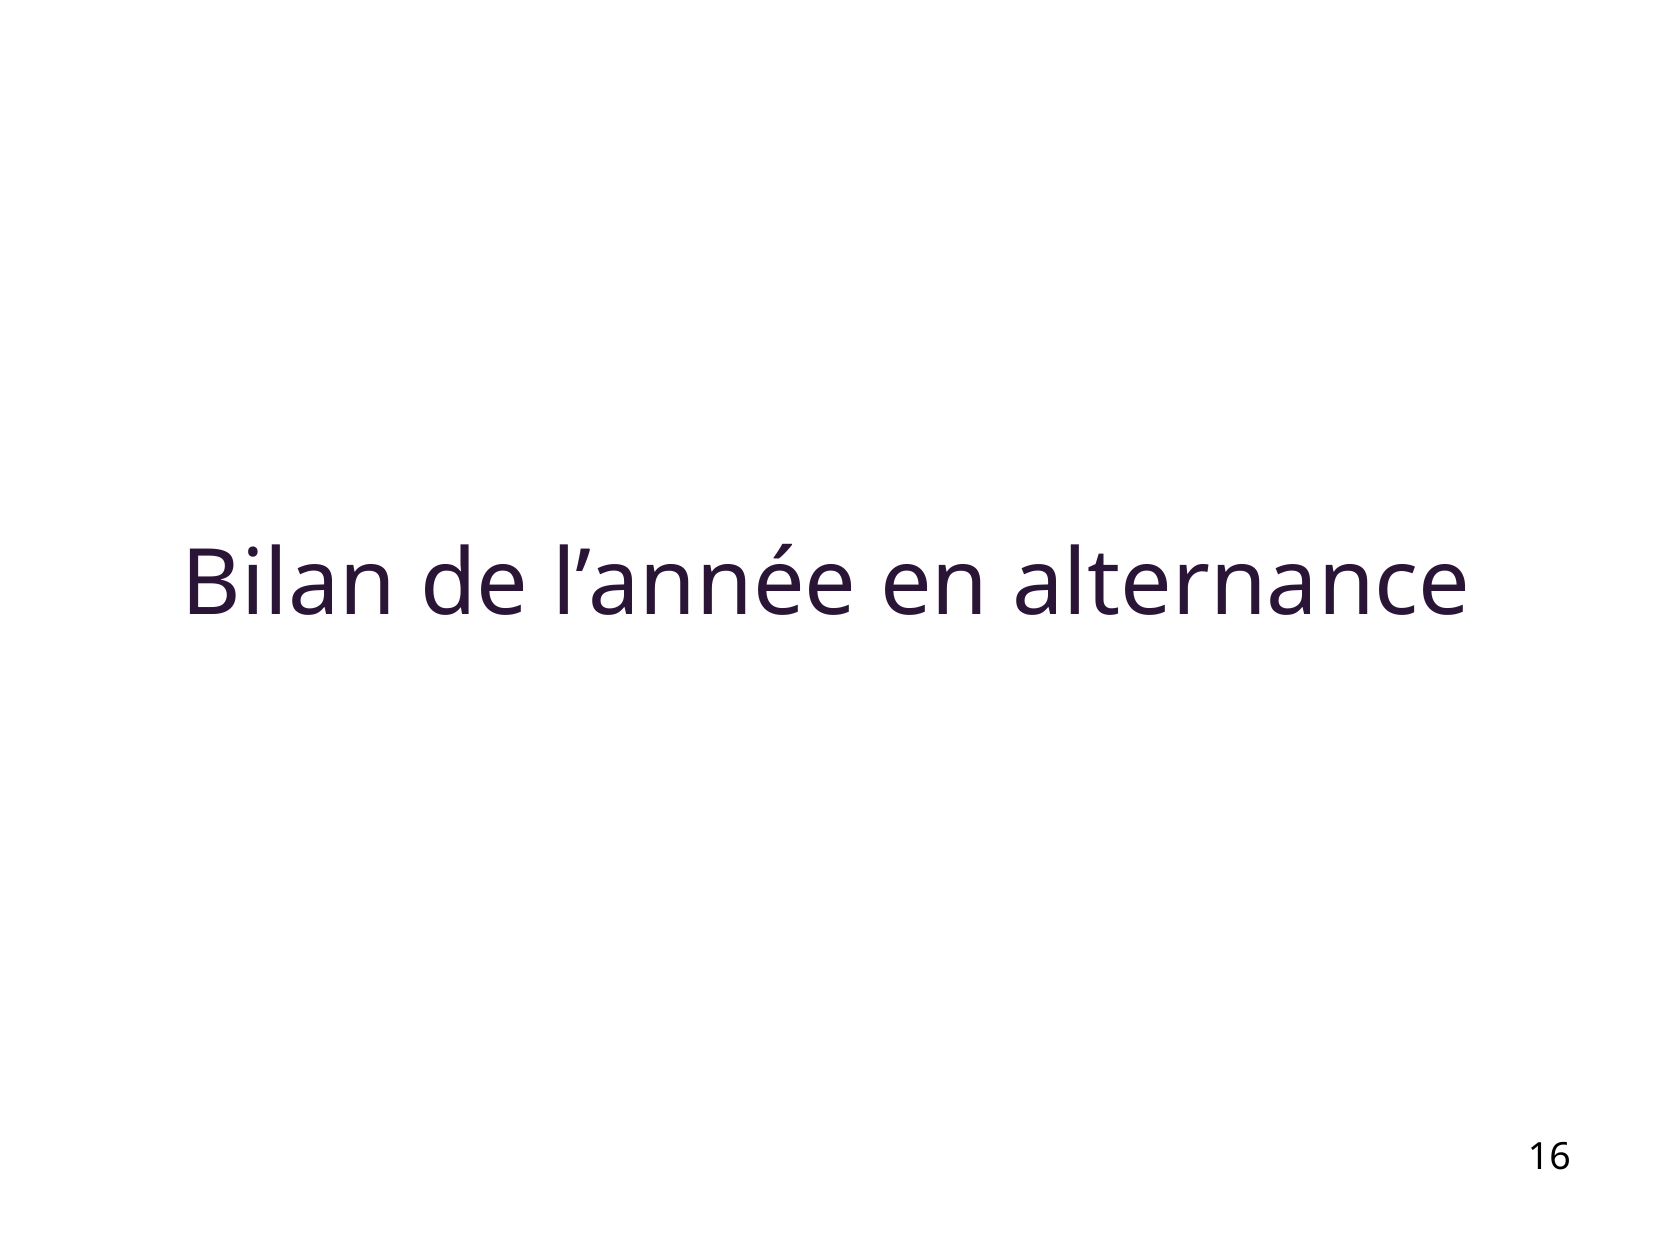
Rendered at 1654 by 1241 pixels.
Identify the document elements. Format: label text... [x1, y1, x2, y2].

title Bilan de l’année en alternance [82, 516, 1571, 724]
